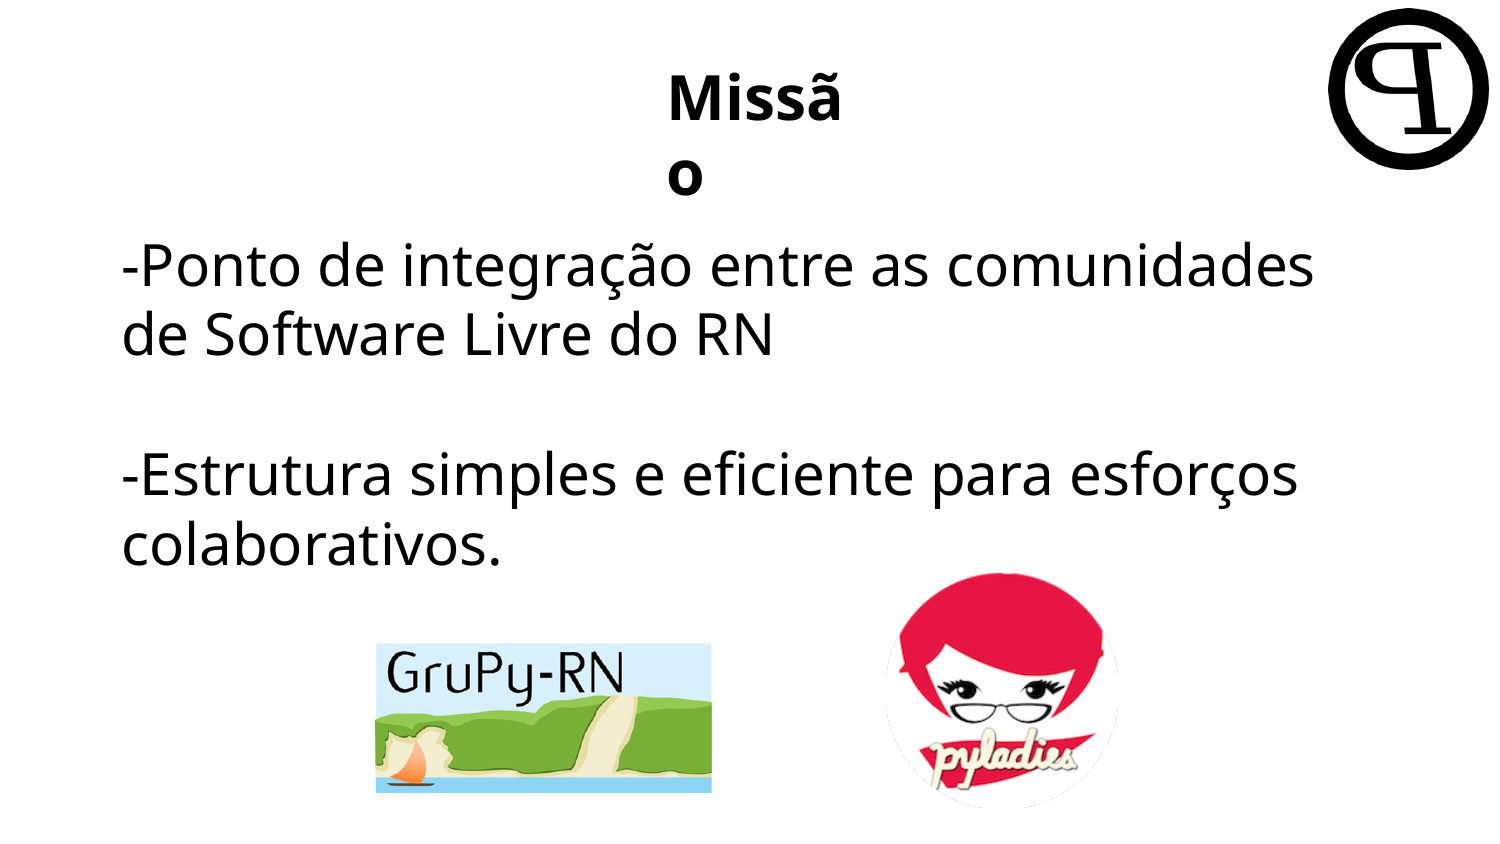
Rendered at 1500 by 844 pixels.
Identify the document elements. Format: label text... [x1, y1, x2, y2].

picture [1328, 8, 1489, 170]
picture [885, 572, 1119, 809]
title Missão [651, 42, 885, 135]
title -Ponto de integração entre as comunidades de Software Livre do RN -Estrutura simples e eficiente para esforços colaborativos. [106, 212, 1400, 526]
picture [367, 637, 721, 799]
